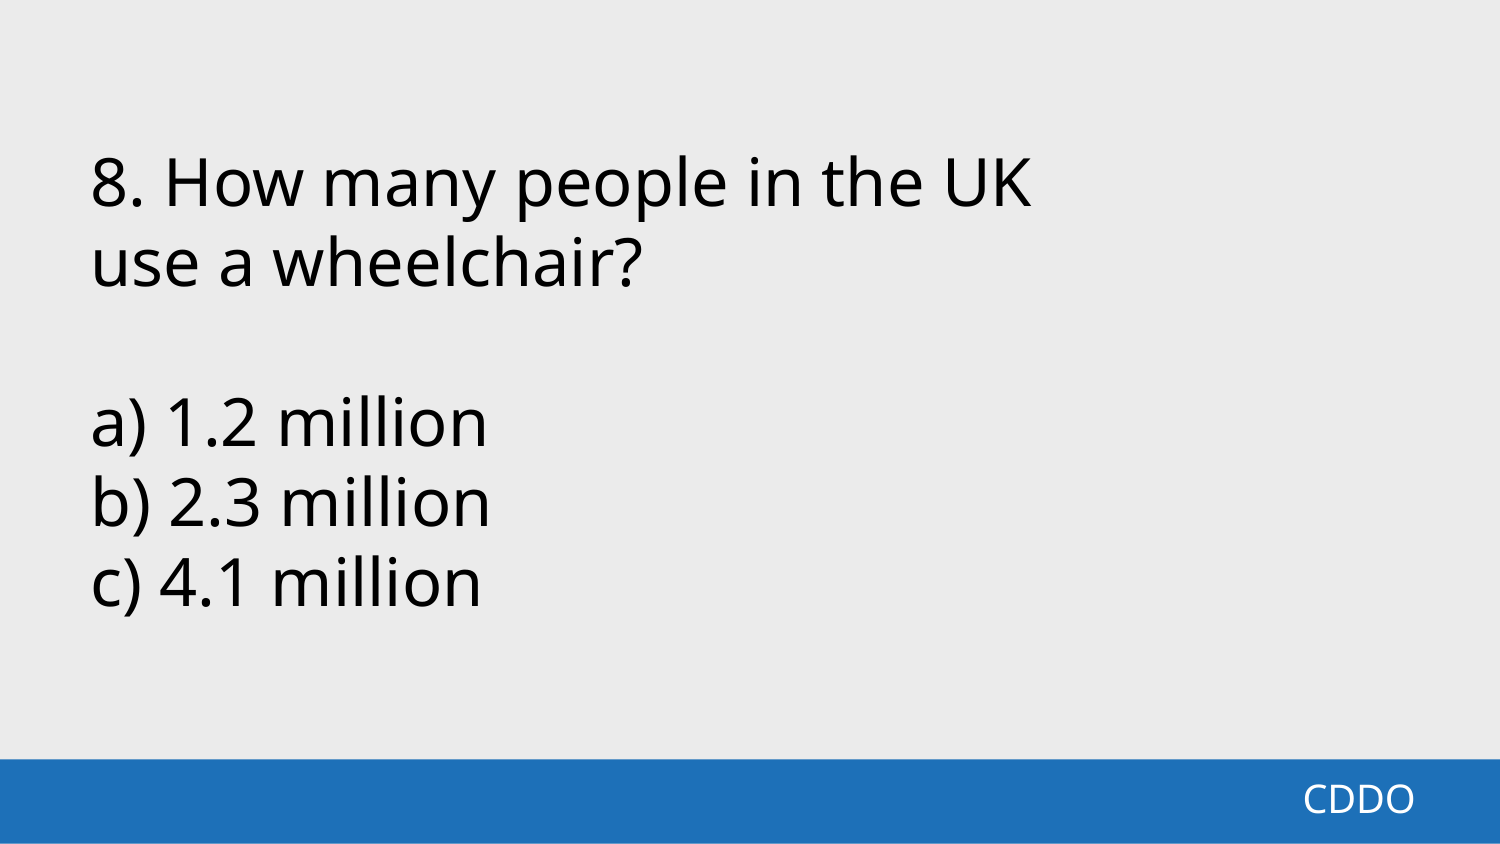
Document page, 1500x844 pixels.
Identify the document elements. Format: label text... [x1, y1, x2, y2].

text_box 8. How many people in the UK use a wheelchair? a) 1.2 million b) 2.3 million c) 4.1 million [87, 0, 1416, 760]
